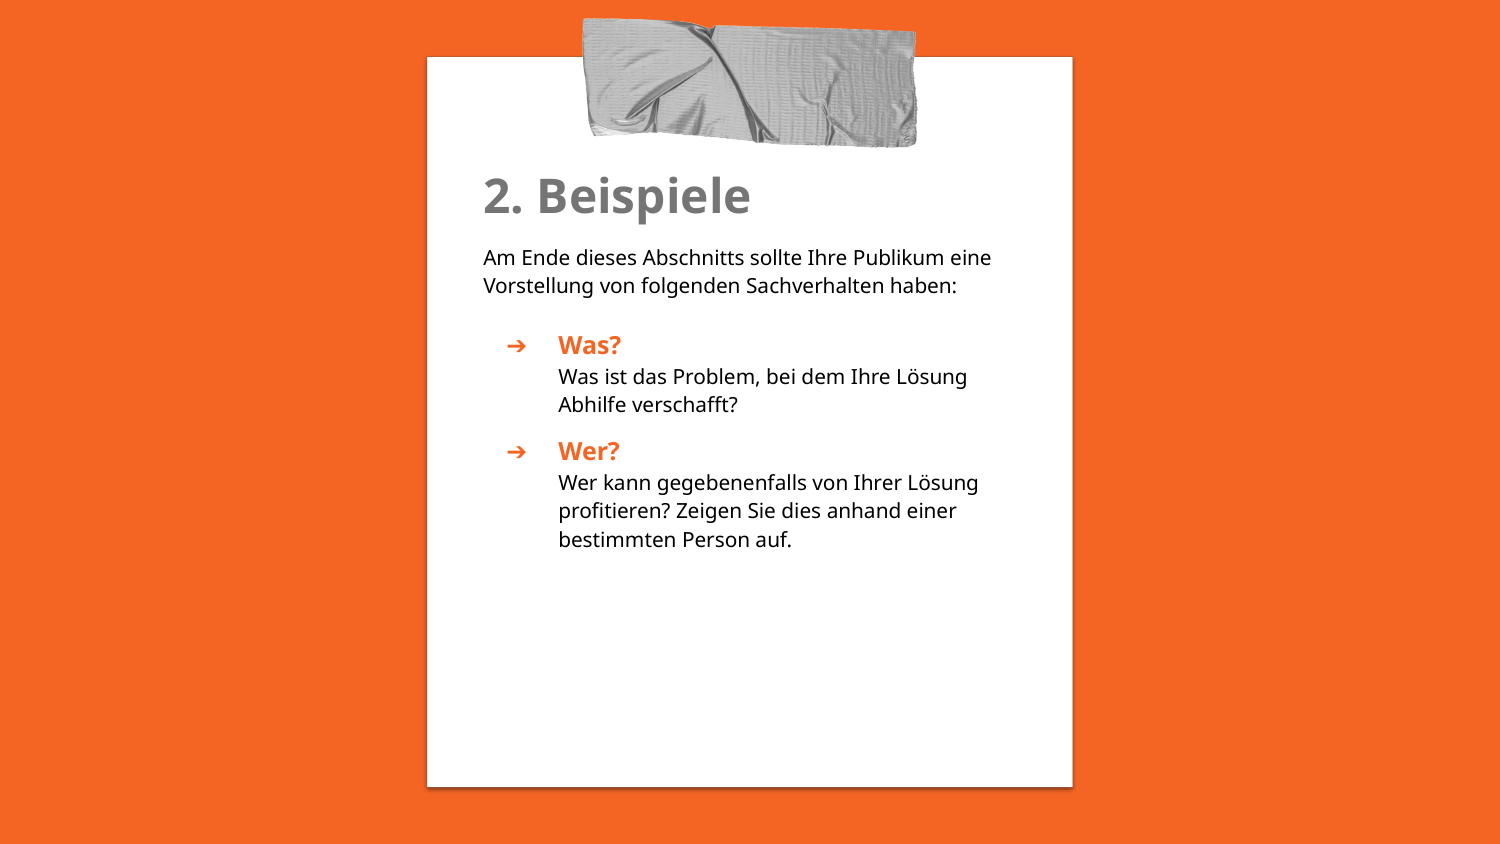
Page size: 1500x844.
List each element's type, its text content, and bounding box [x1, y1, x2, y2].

text_box 2. Beispiele [468, 112, 1032, 225]
list Am Ende dieses Abschnitts sollte Ihre Publikum eine Vorstellung von folgenden Sachverhalten haben: Was? Was ist das Problem, bei dem Ihre Lösung Abhilfe verschafft? Wer? Wer kann gegebenenfalls von Ihrer Lösung profitieren? Zeigen Sie dies anhand einer bestimmten Person auf. [468, 225, 1032, 772]
picture [401, 16, 1099, 817]
